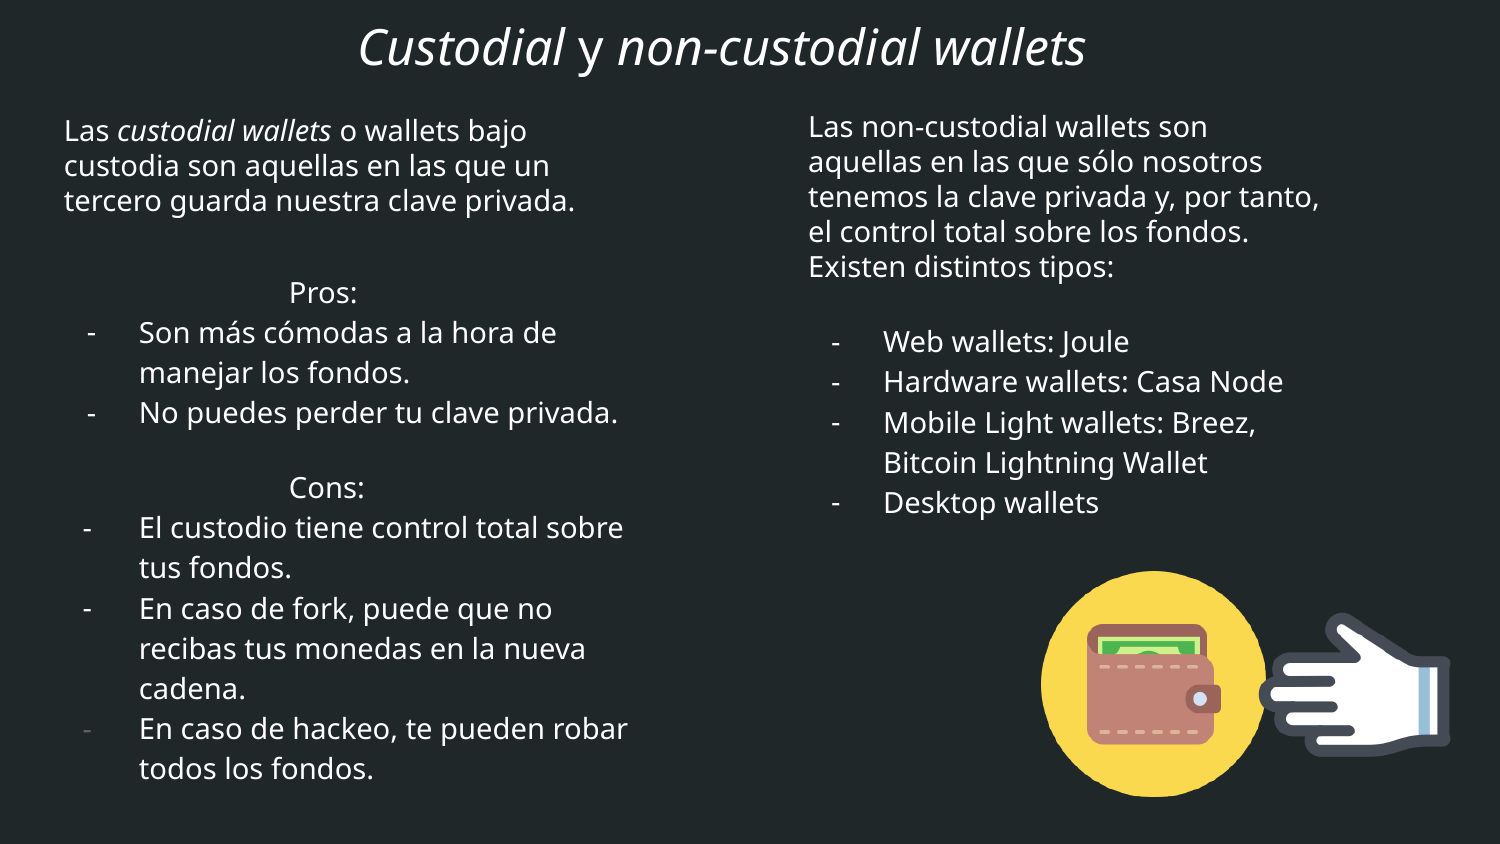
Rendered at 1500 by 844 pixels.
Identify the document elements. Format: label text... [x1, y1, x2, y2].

picture [1041, 561, 1474, 807]
text_box Las non-custodial wallets son aquellas en las que sólo nosotros tenemos la clave privada y, por tanto, el control total sobre los fondos. Existen distintos tipos: Web wallets: Joule Hardware wallets: Casa Node Mobile Light wallets: Breez, Bitcoin Lightning Wallet Desktop wallets [793, 93, 1336, 686]
text_box Custodial y non-custodial wallets [342, 0, 1422, 142]
text_box Las custodial wallets o wallets bajo custodia son aquellas en las que un tercero guarda nuestra clave privada. Pros: Son más cómodas a la hora de manejar los fondos. No puedes perder tu clave privada. Cons: El custodio tiene control total sobre tus fondos. En caso de fork, puede que no recibas tus monedas en la nueva cadena. En caso de hackeo, te pueden robar todos los fondos. [49, 109, 661, 602]
